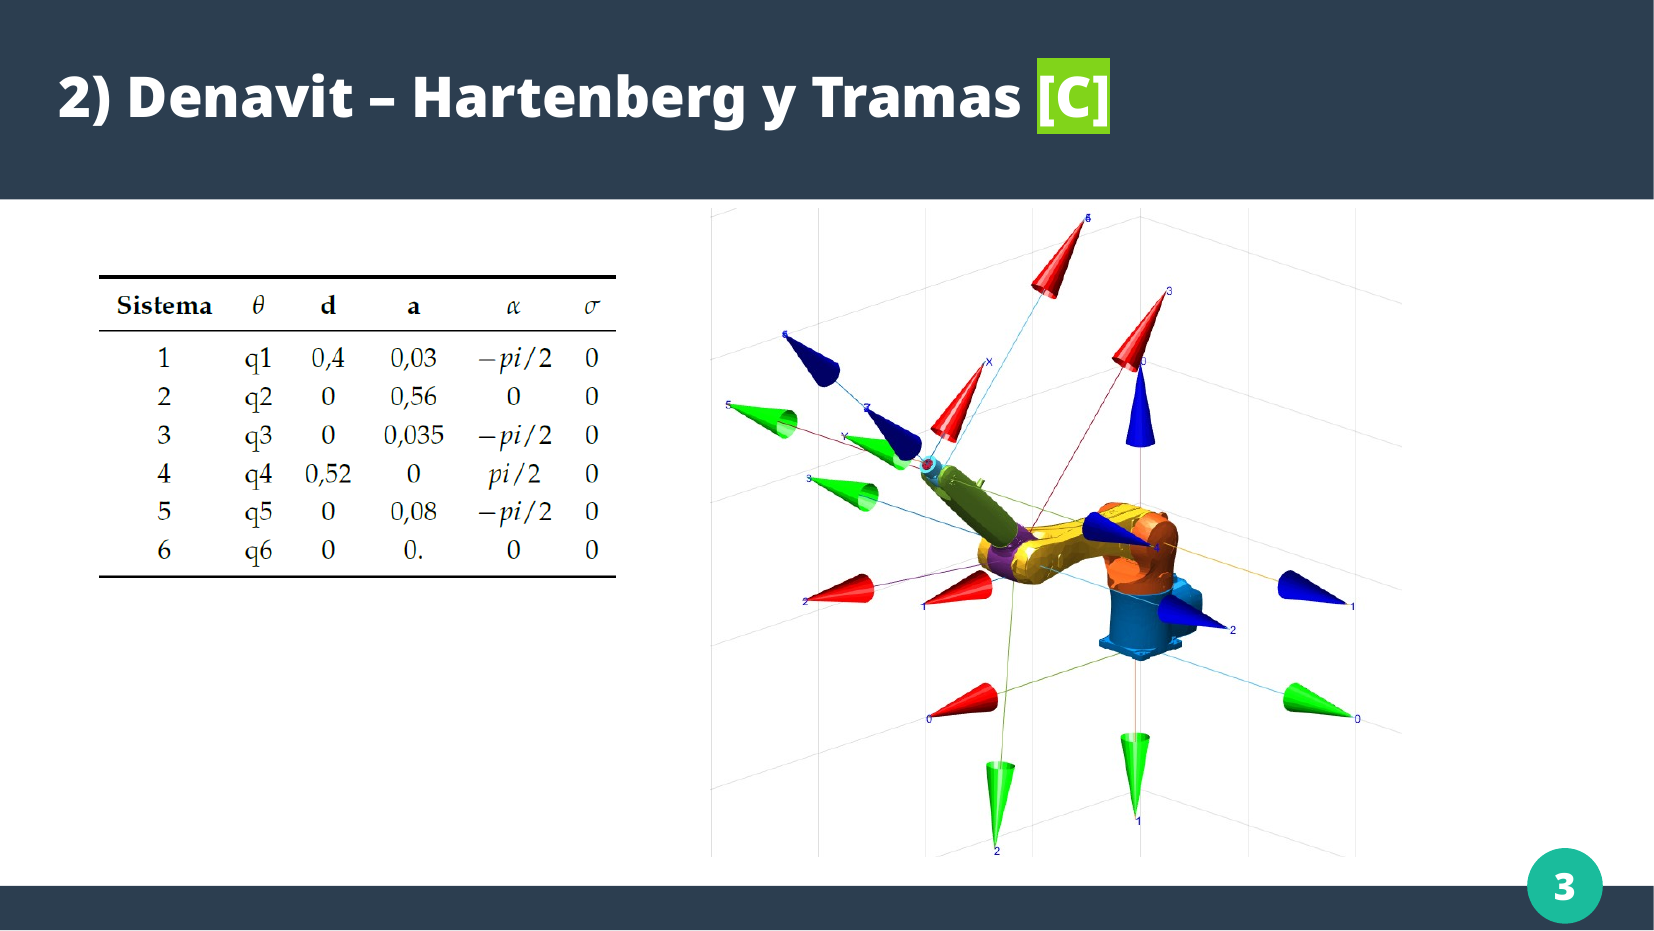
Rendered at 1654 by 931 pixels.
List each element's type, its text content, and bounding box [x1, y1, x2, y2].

picture [710, 208, 1402, 857]
picture [59, 248, 680, 591]
title 2) Denavit – Hartenberg y Tramas [C] [59, 37, 1595, 156]
